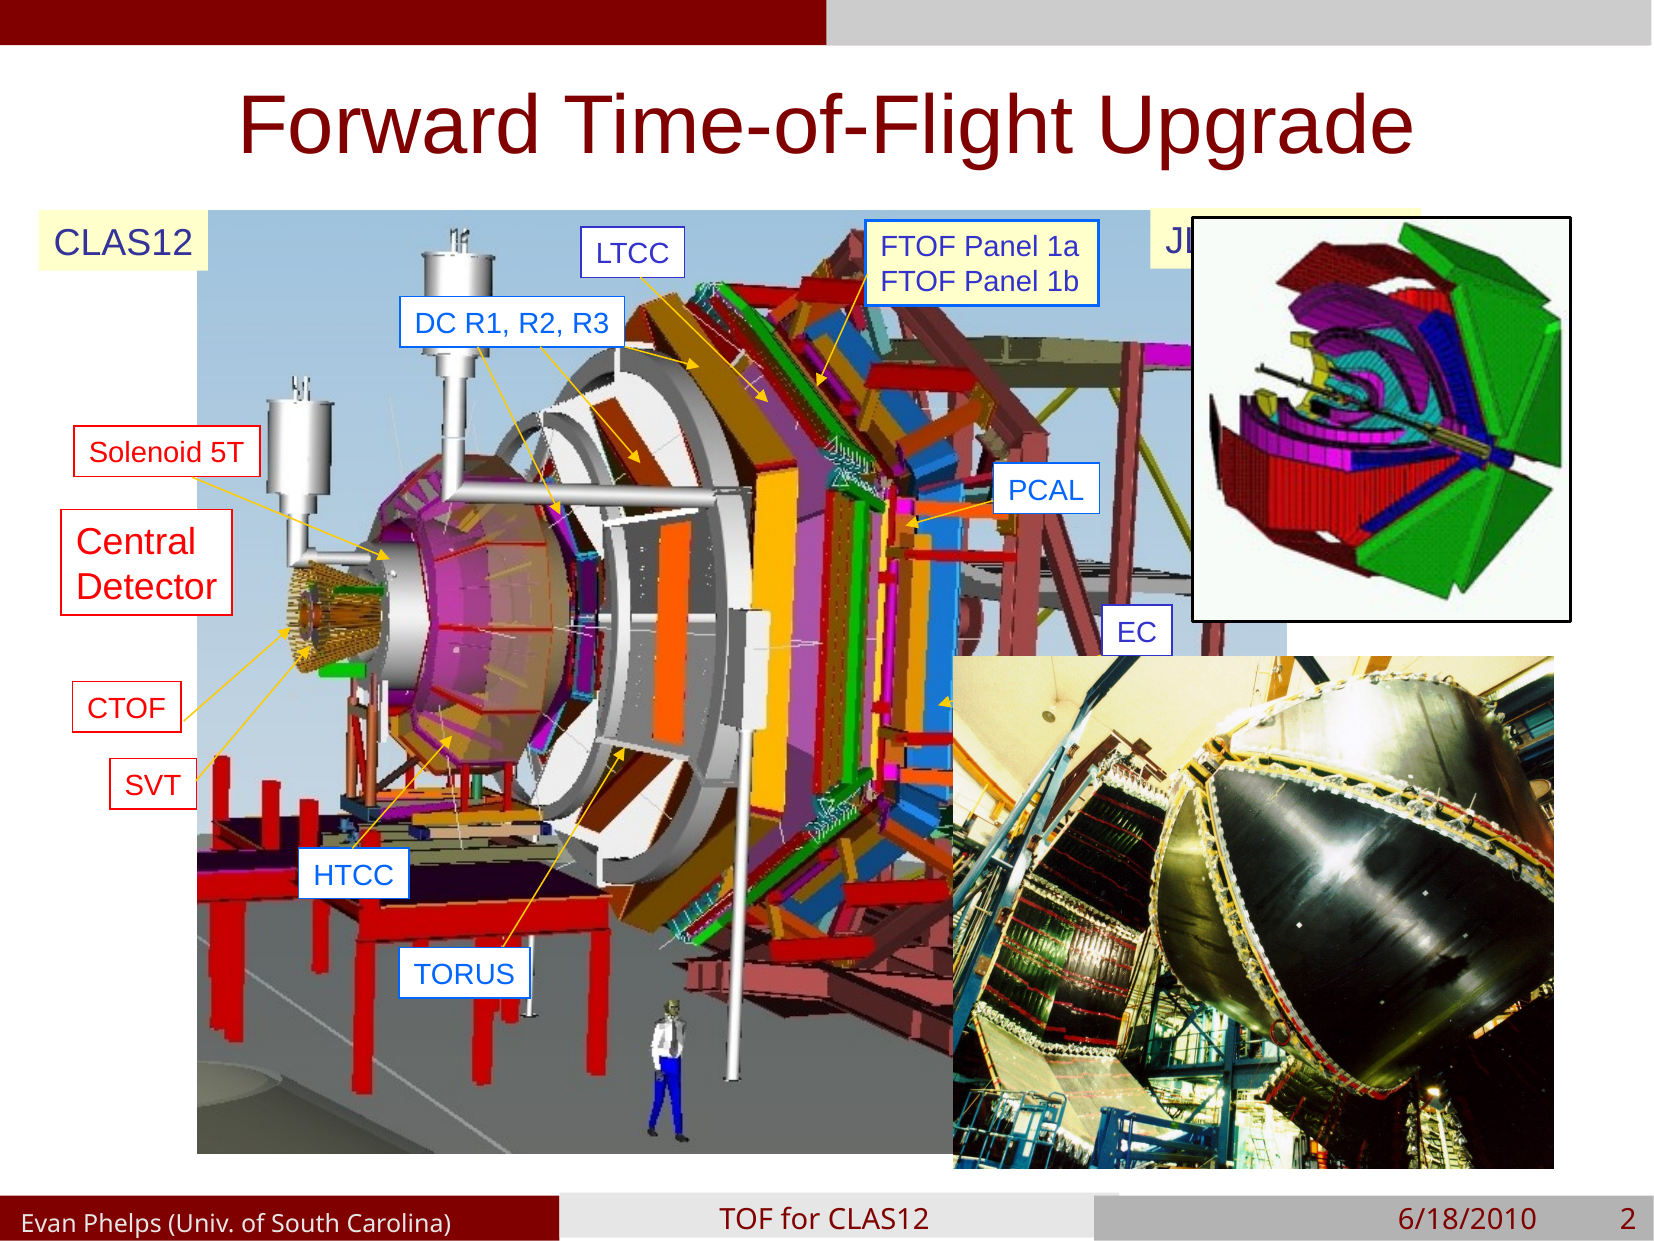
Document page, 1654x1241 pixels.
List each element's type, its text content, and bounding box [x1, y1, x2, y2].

text_box FTOF Panel 1a FTOF Panel 1b [865, 220, 1099, 306]
picture [1193, 219, 1569, 620]
text_box CTOF [72, 681, 181, 732]
text_box Central Detector [61, 509, 233, 616]
text_box HTCC [298, 848, 409, 899]
text_box TORUS [398, 947, 531, 999]
text_box SVT [109, 758, 197, 809]
text_box EC [1102, 605, 1173, 656]
text_box Solenoid 5T [74, 425, 260, 477]
text_box DC R1, R2, R3 [399, 296, 625, 348]
text_box PCAL [993, 463, 1100, 514]
text_box JLab Designer [1150, 208, 1422, 269]
picture [197, 210, 1554, 1169]
title Forward Time-of-Flight Upgrade [82, 62, 1571, 187]
text_box CLAS12 [38, 210, 208, 271]
text_box LTCC [581, 227, 685, 278]
